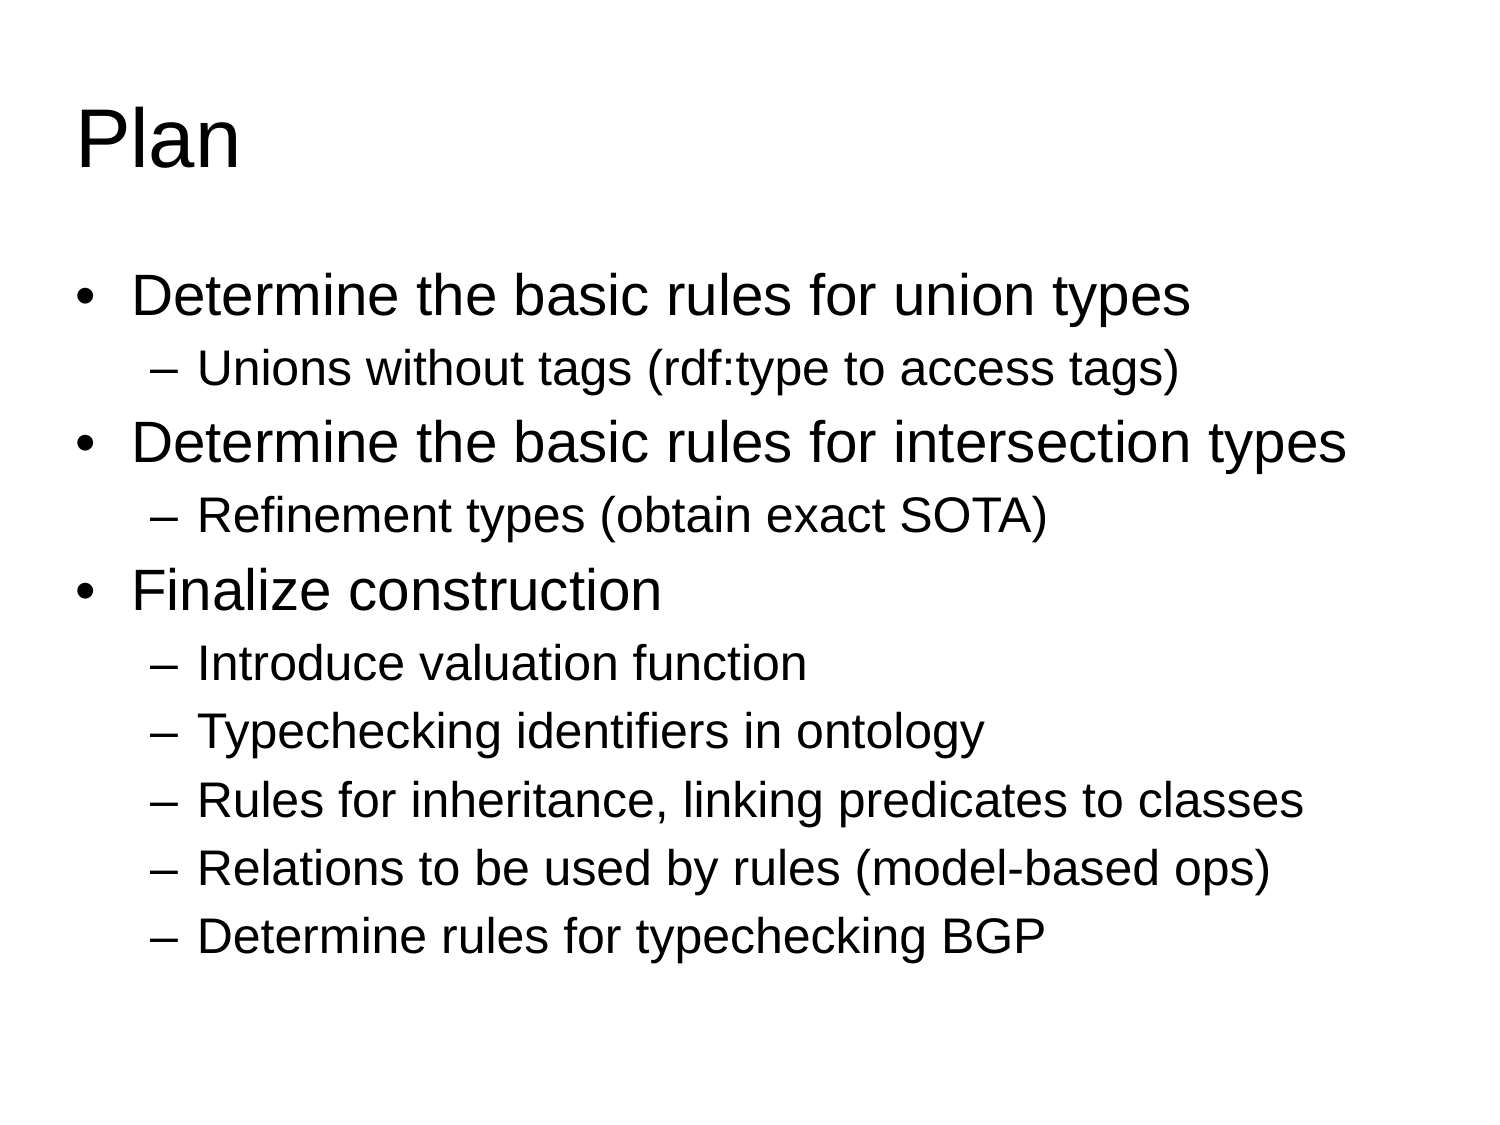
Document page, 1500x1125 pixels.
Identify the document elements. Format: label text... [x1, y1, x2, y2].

title Plan [75, 45, 1426, 233]
list Determine the basic rules for union types Unions without tags (rdf:type to access tags) Determine the basic rules for intersection types Refinement types (obtain exact SOTA) Finalize construction Introduce valuation function Typechecking identifiers in ontology Rules for inheritance, linking predicates to classes Relations to be used by rules (model-based ops) Determine rules for typechecking BGP [75, 262, 1426, 965]
